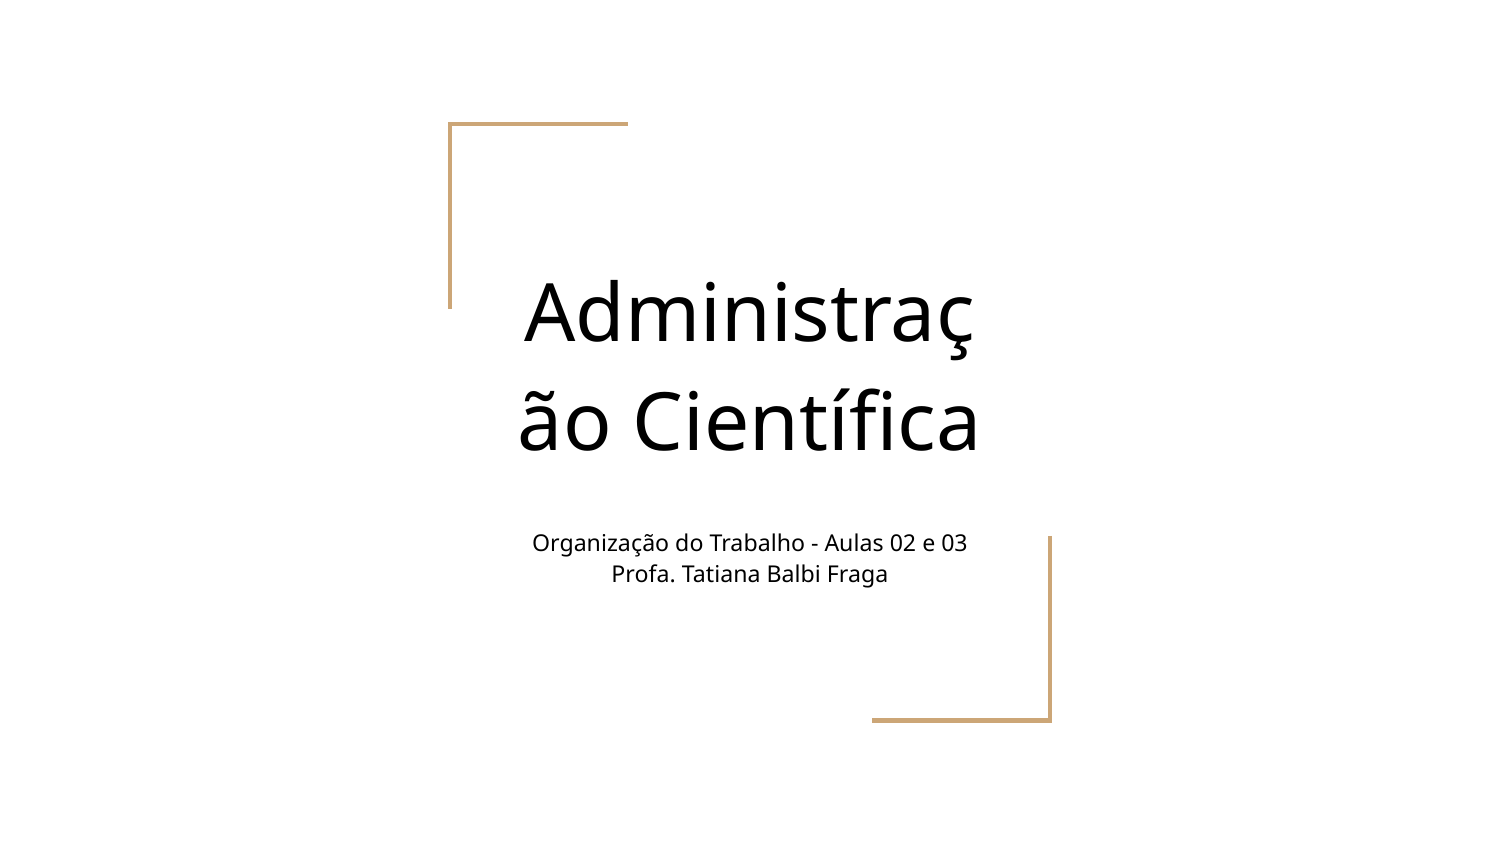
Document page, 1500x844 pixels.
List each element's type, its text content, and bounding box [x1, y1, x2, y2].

title Administração Científica [499, 236, 1001, 490]
subtitle Organização do Trabalho - Aulas 02 e 03 Profa. Tatiana Balbi Fraga [499, 511, 1001, 627]
